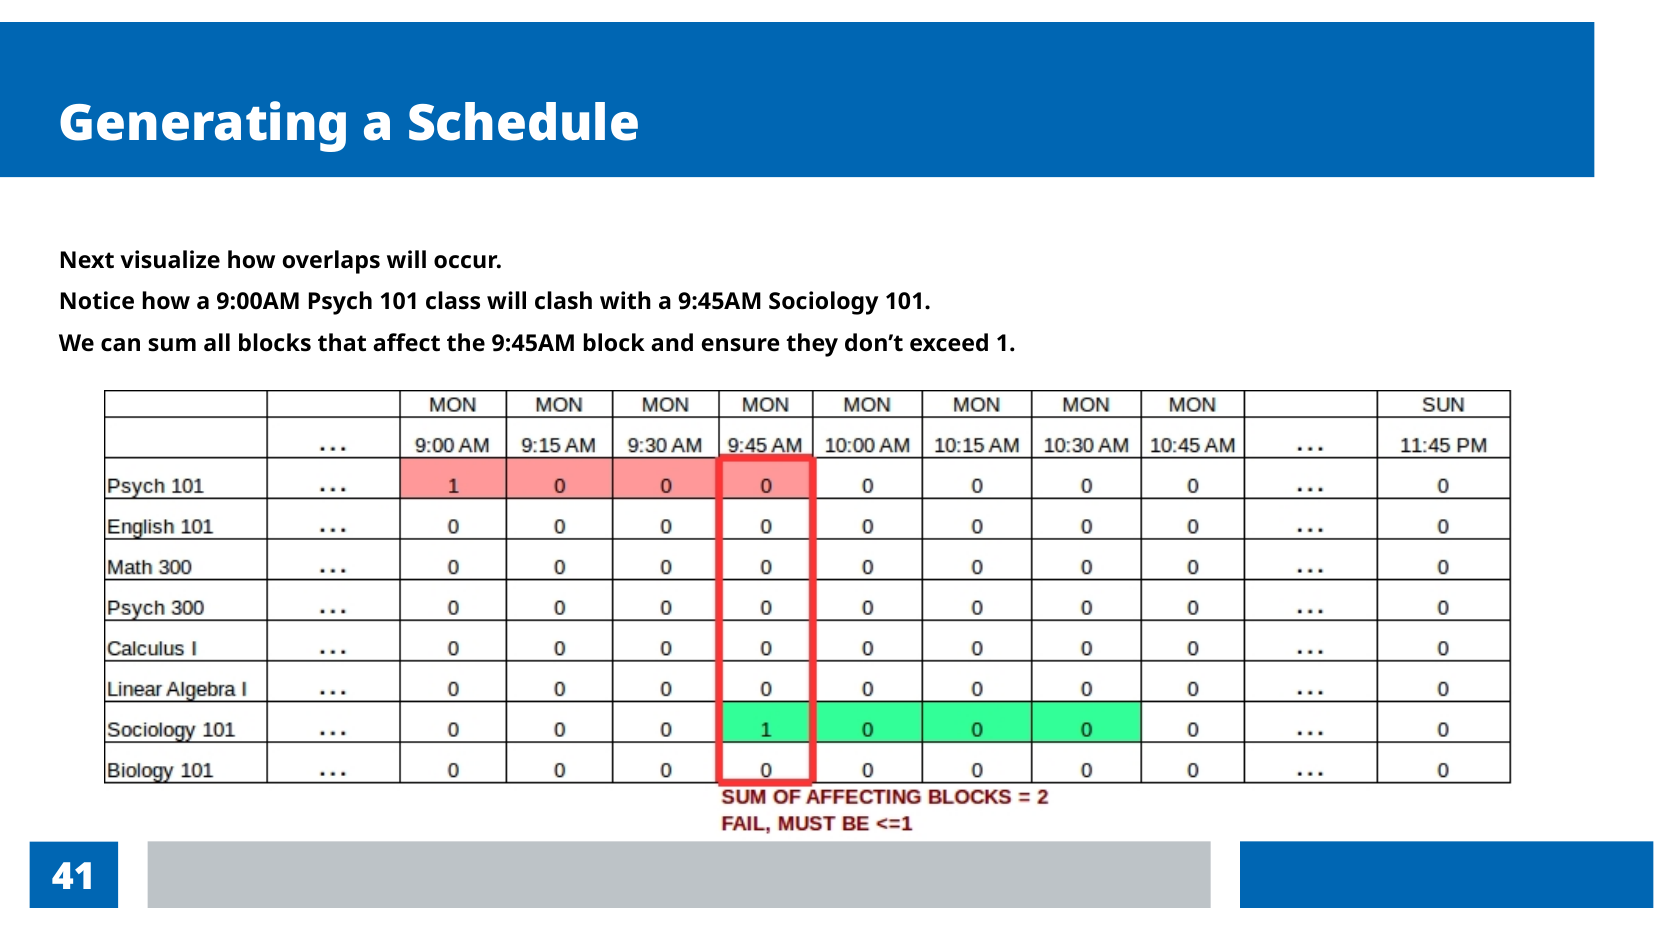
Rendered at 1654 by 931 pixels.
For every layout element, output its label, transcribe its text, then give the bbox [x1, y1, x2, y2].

title Generating a Schedule [59, 44, 1595, 156]
picture [104, 390, 1516, 841]
list Next visualize how overlaps will occur. Notice how a 9:00AM Psych 101 class will clash with a 9:45AM Sociology 101. We can sum all blocks that affect the 9:45AM block and ensure they don’t exceed 1. [59, 243, 1565, 361]
